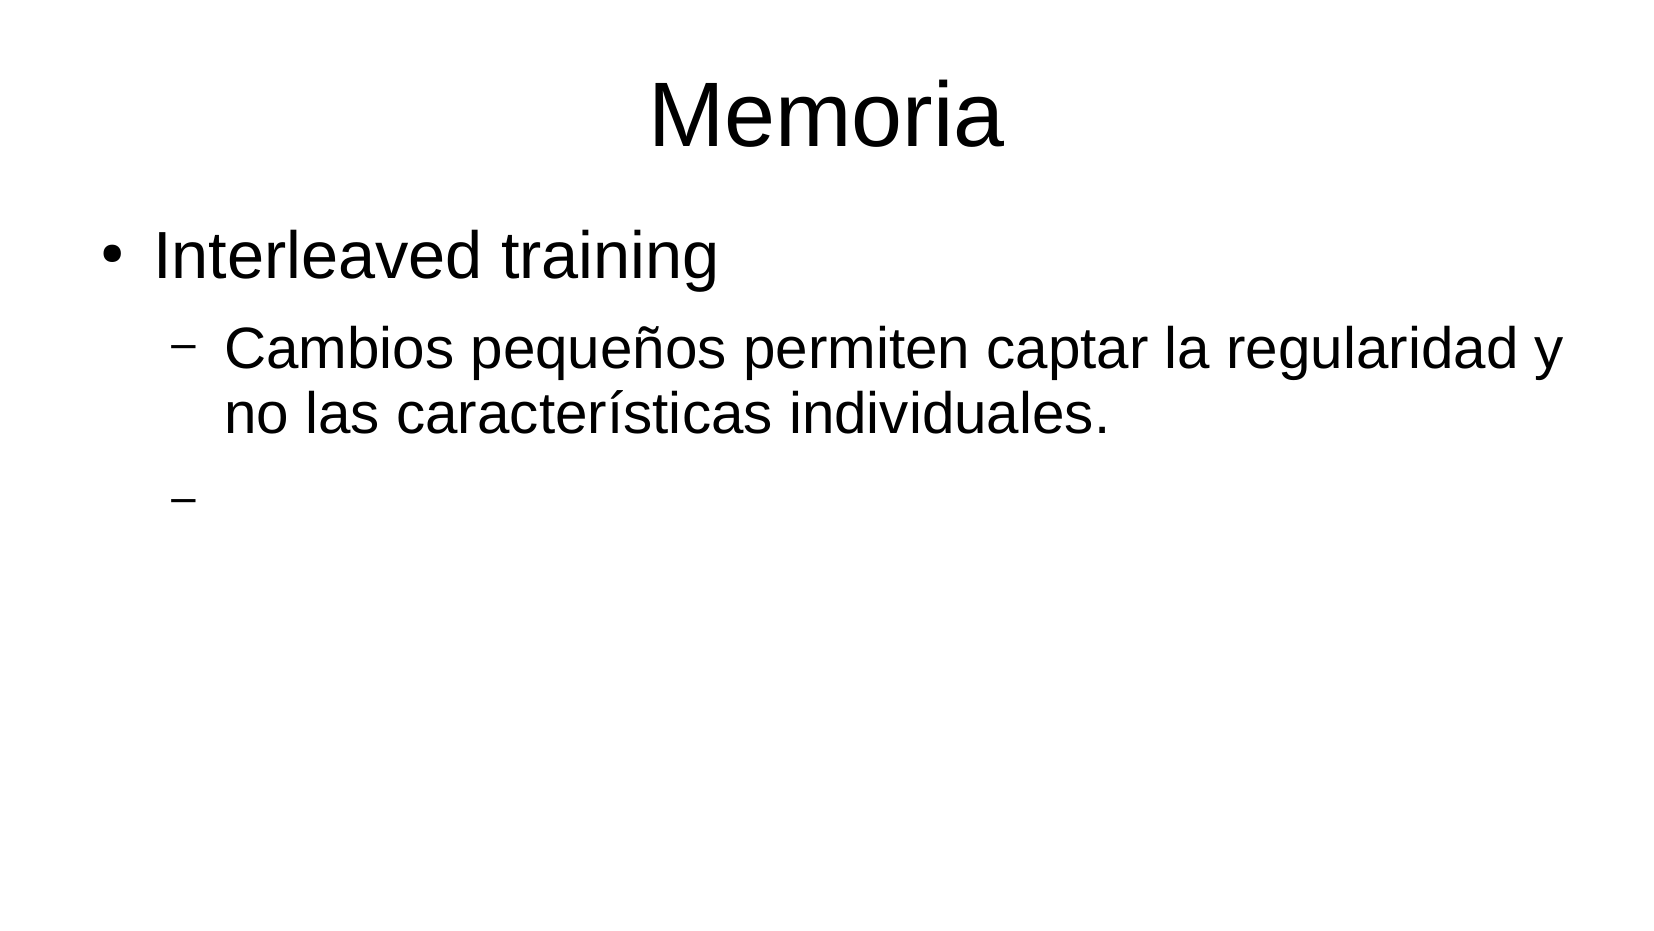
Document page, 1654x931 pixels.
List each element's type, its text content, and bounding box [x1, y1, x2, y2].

list Interleaved training Cambios pequeños permiten captar la regularidad y no las características individuales. [82, 217, 1571, 758]
title Memoria [82, 37, 1571, 193]
